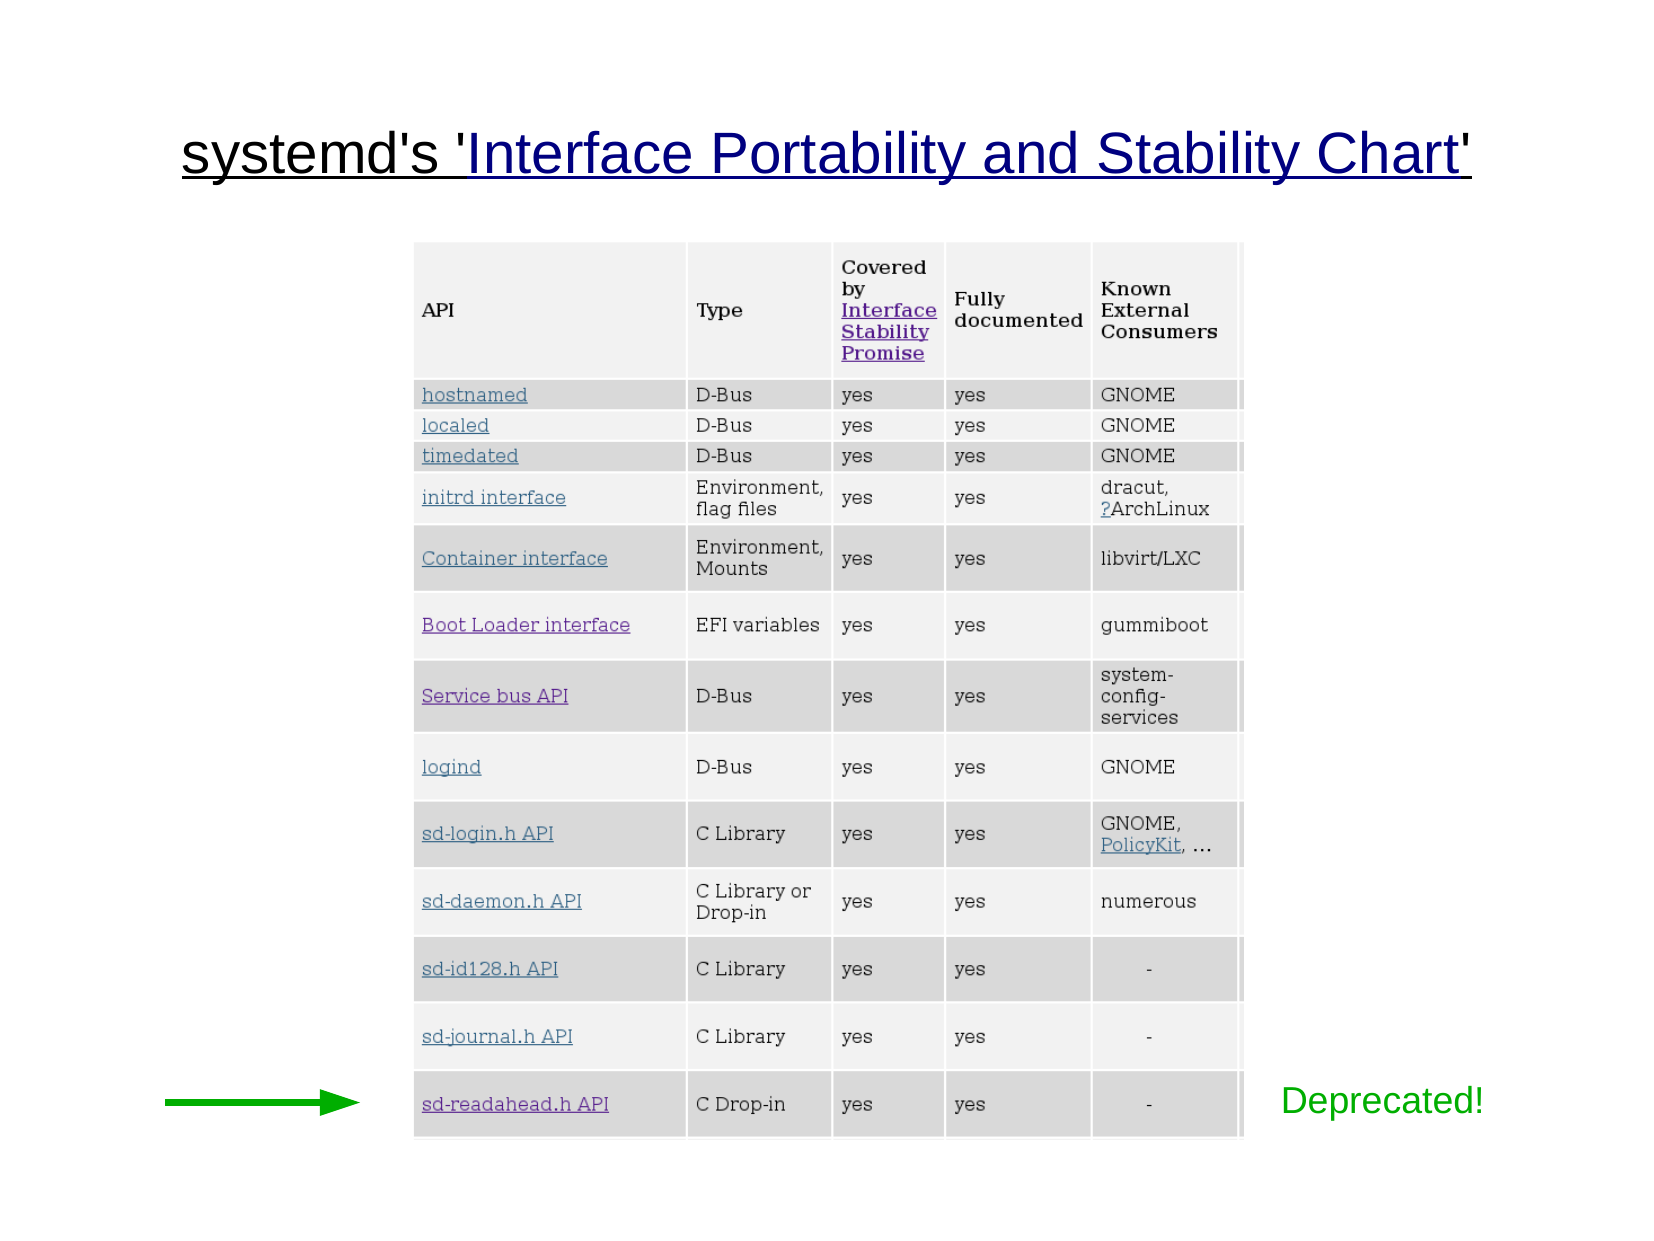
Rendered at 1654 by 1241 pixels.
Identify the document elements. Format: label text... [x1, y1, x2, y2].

title systemd's 'Interface Portability and Stability Chart' [82, 49, 1571, 257]
text_box Deprecated! [1266, 1072, 1499, 1130]
picture [405, 239, 1244, 1141]
